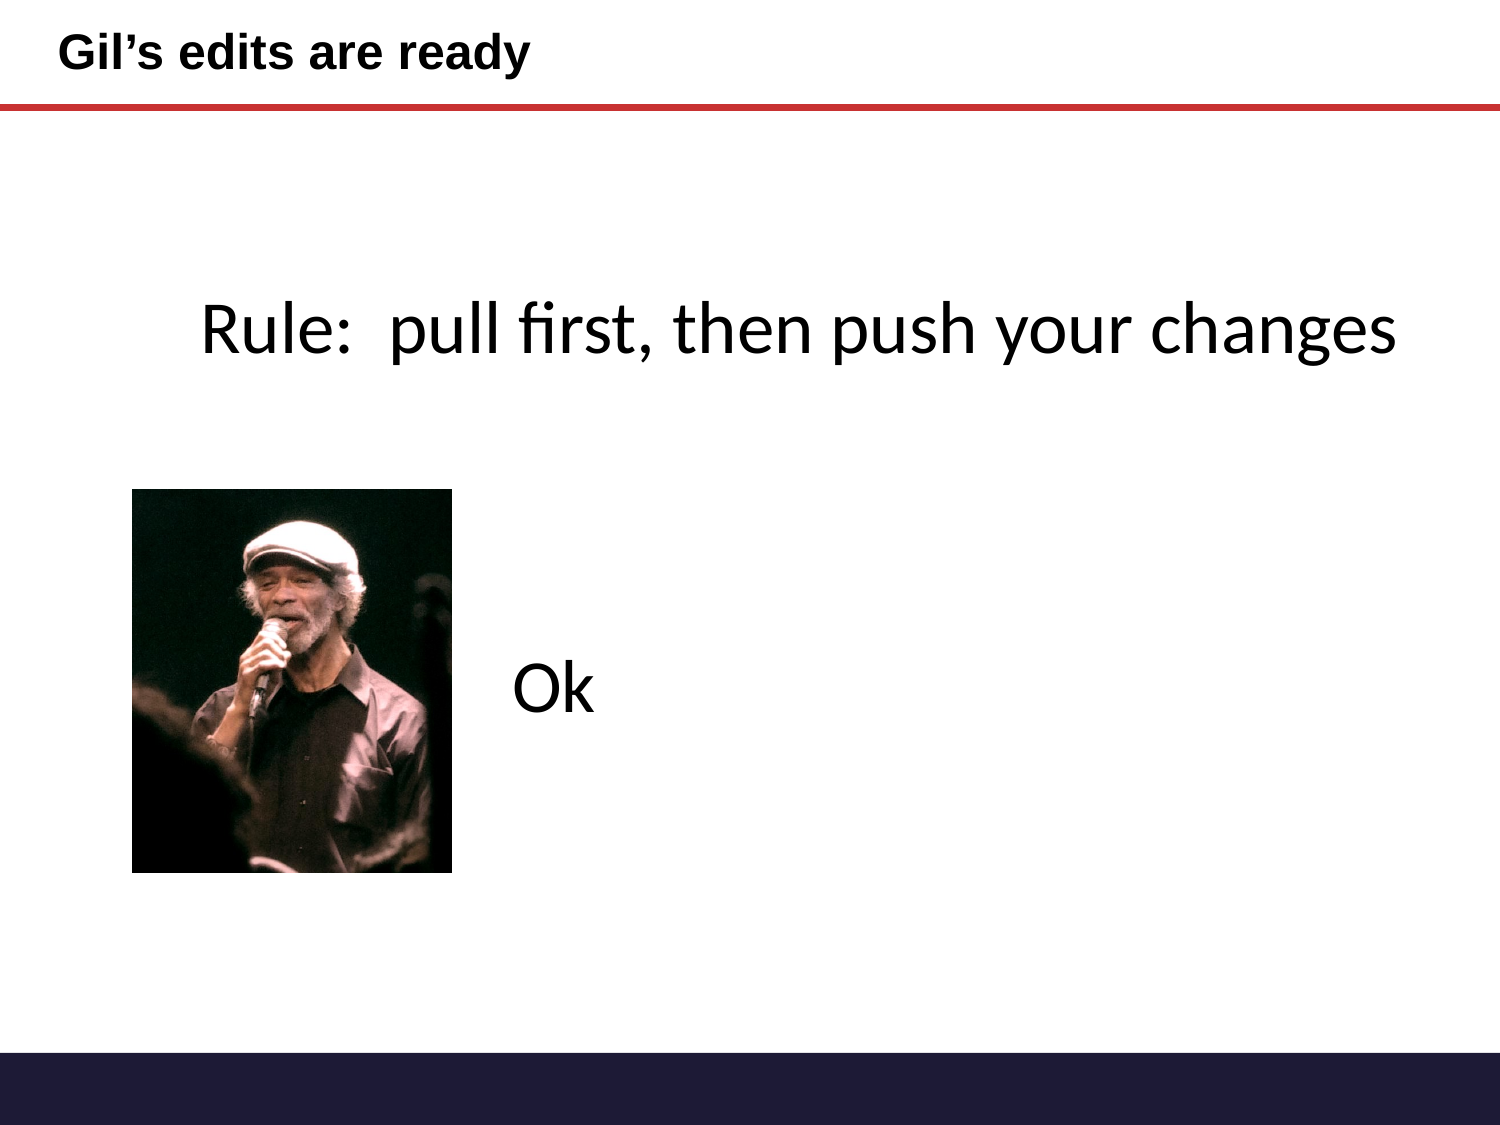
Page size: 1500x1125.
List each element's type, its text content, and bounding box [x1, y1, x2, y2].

text_box Rule: pull first, then push your changes [192, 270, 1407, 376]
text_box Ok [504, 629, 604, 735]
picture [132, 489, 452, 873]
title Gil’s edits are ready [50, 0, 948, 108]
